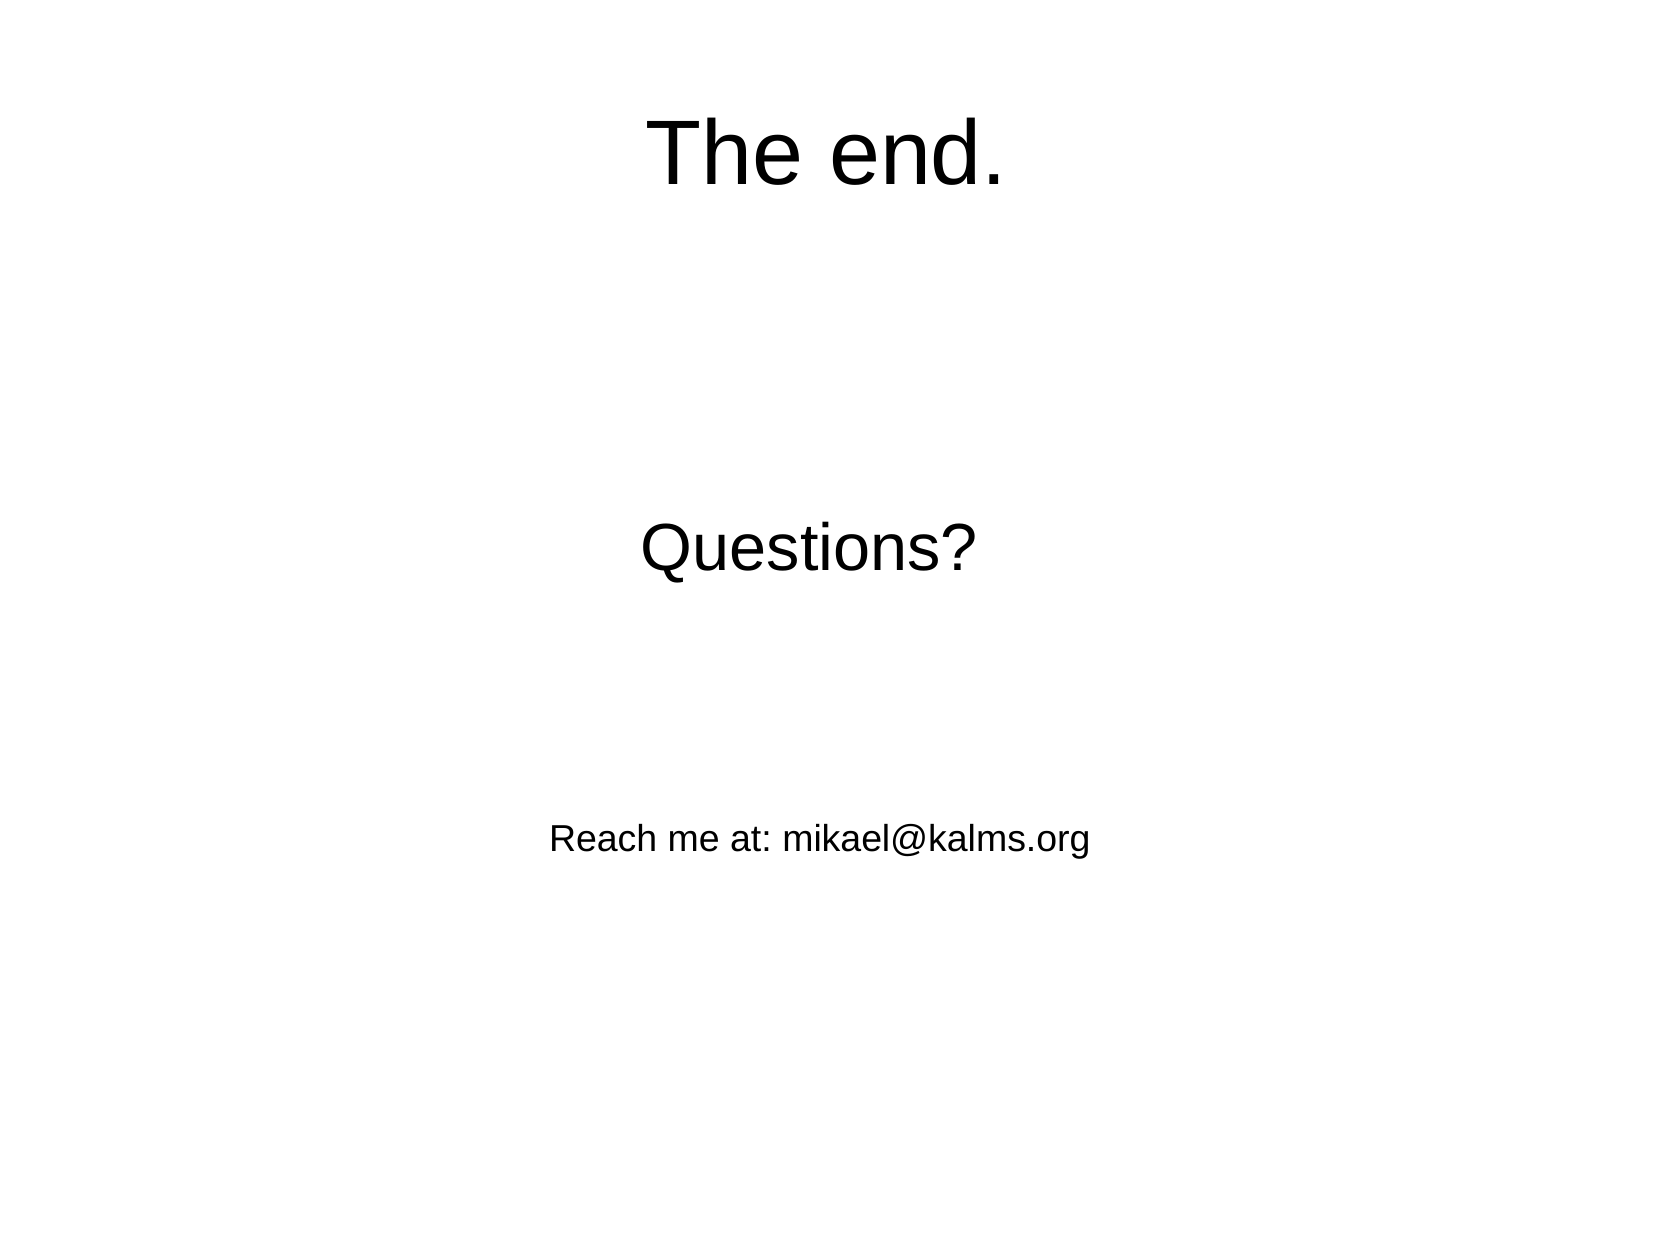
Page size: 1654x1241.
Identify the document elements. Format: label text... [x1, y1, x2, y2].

list Questions? [570, 510, 1126, 646]
text_box Reach me at: mikael@kalms.org [534, 810, 1106, 867]
title The end. [82, 49, 1571, 257]
